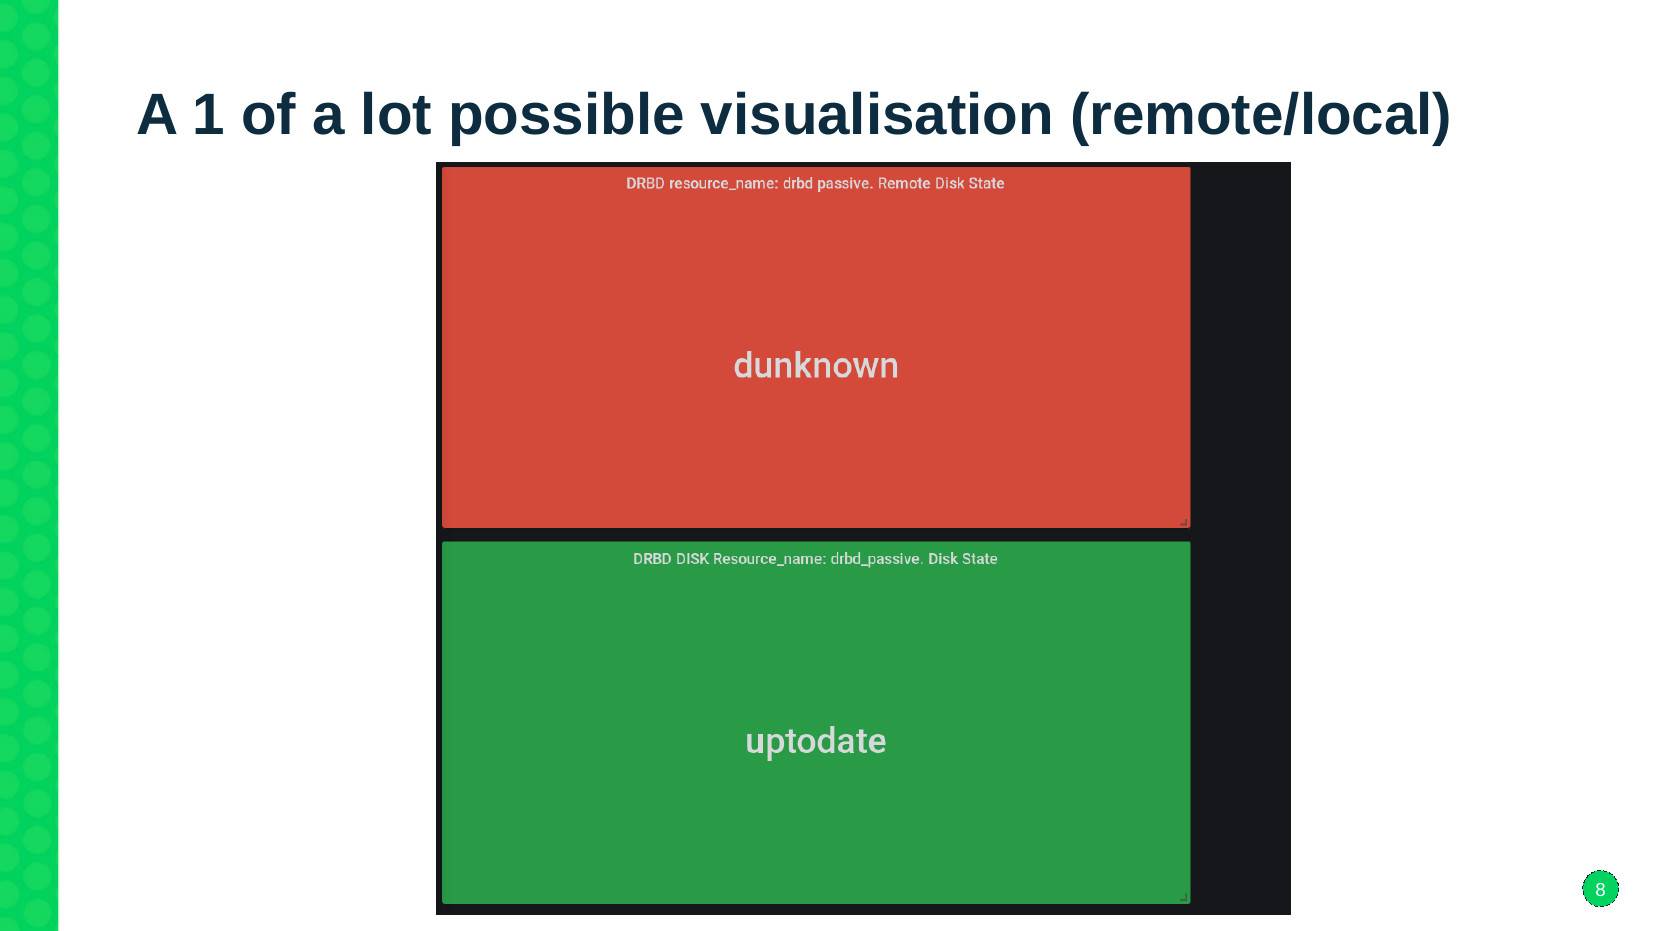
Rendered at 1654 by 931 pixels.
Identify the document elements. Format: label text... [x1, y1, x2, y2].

picture [0, 0, 76, 931]
title A 1 of a lot possible visualisation (remote/local) [121, 37, 1531, 193]
picture [436, 162, 1291, 916]
